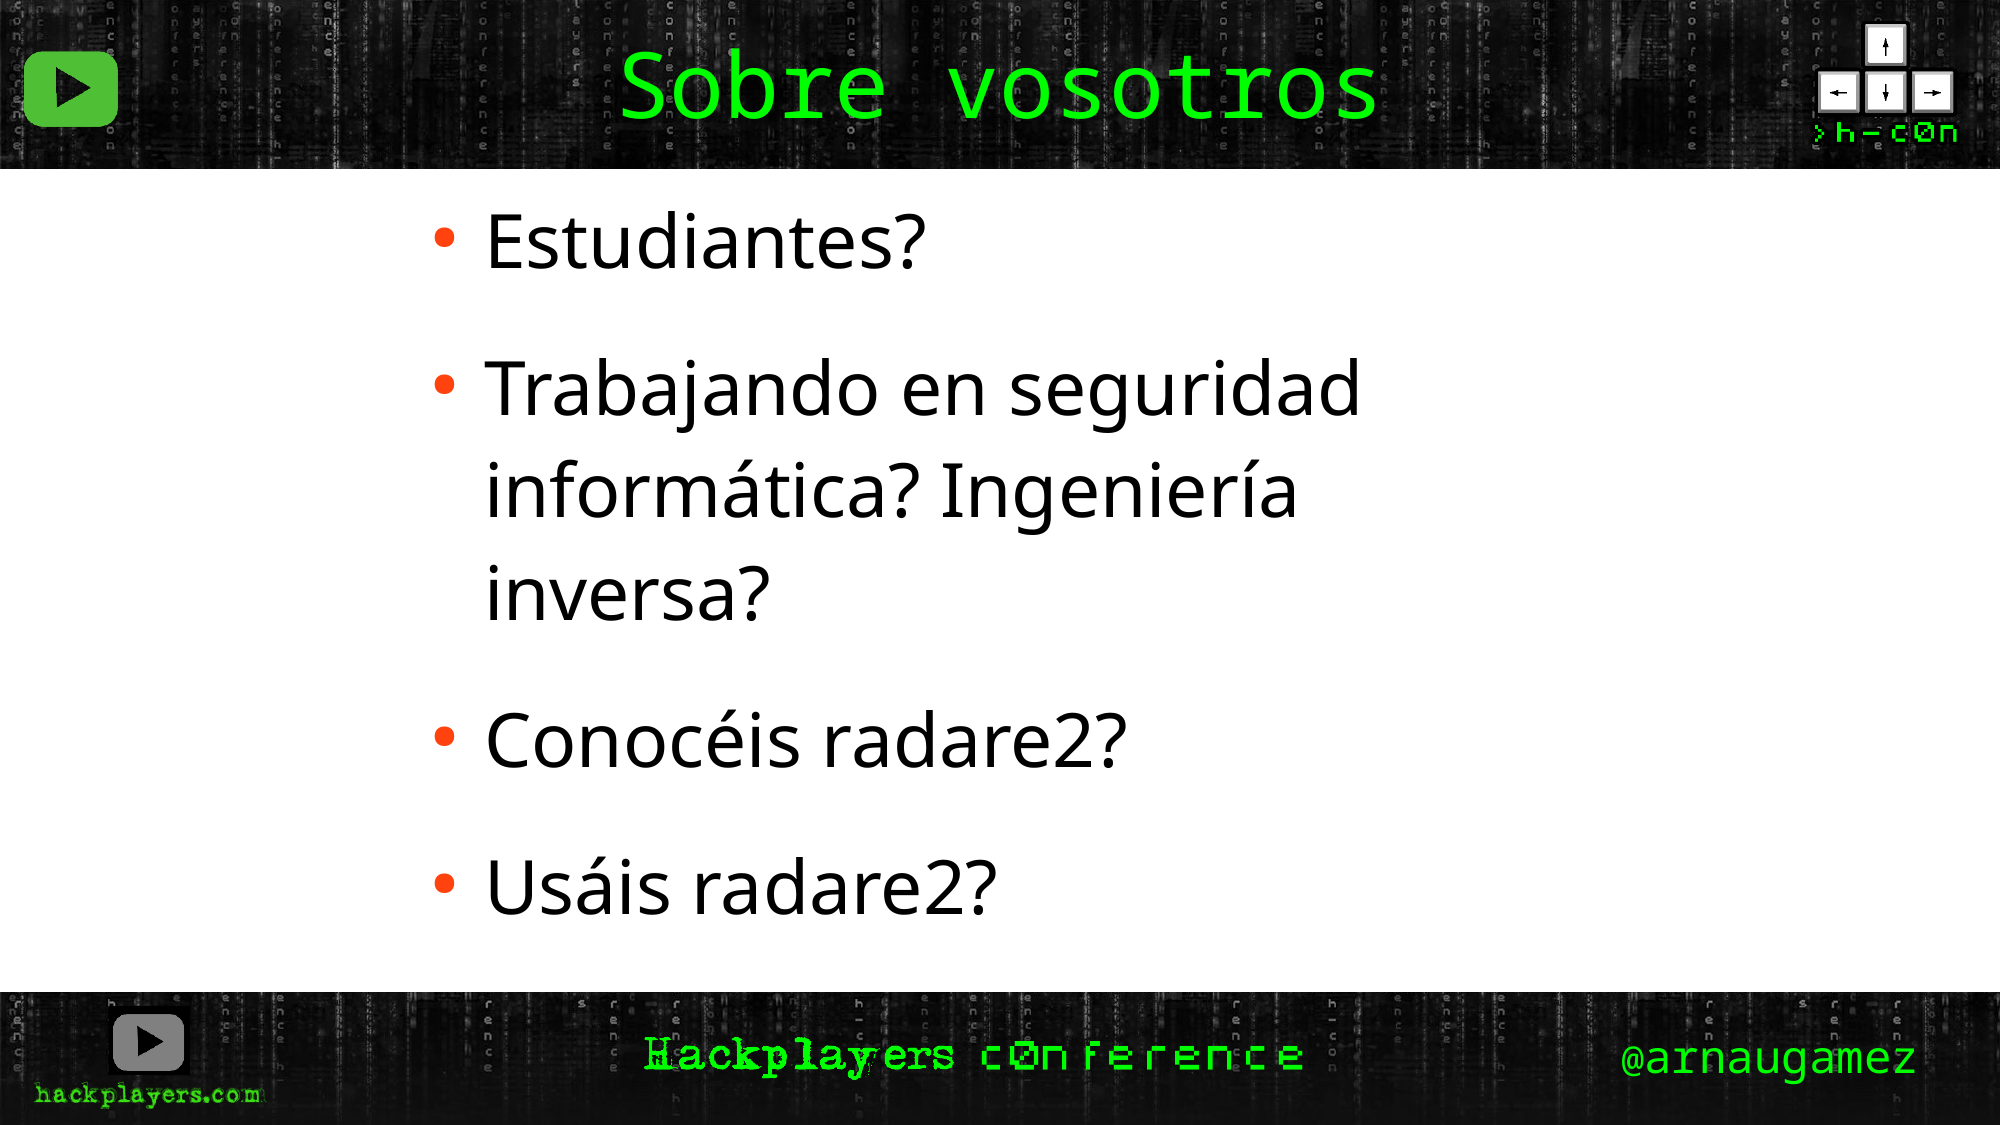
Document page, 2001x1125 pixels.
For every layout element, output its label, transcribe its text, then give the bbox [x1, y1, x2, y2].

list Estudiantes? Trabajando en seguridad informática? Ingeniería inversa? Conocéis radare2? Usáis radare2? [413, 337, 1587, 788]
picture [0, 992, 2000, 1125]
picture [0, 0, 2000, 169]
title Sobre vosotros [255, 0, 1745, 166]
